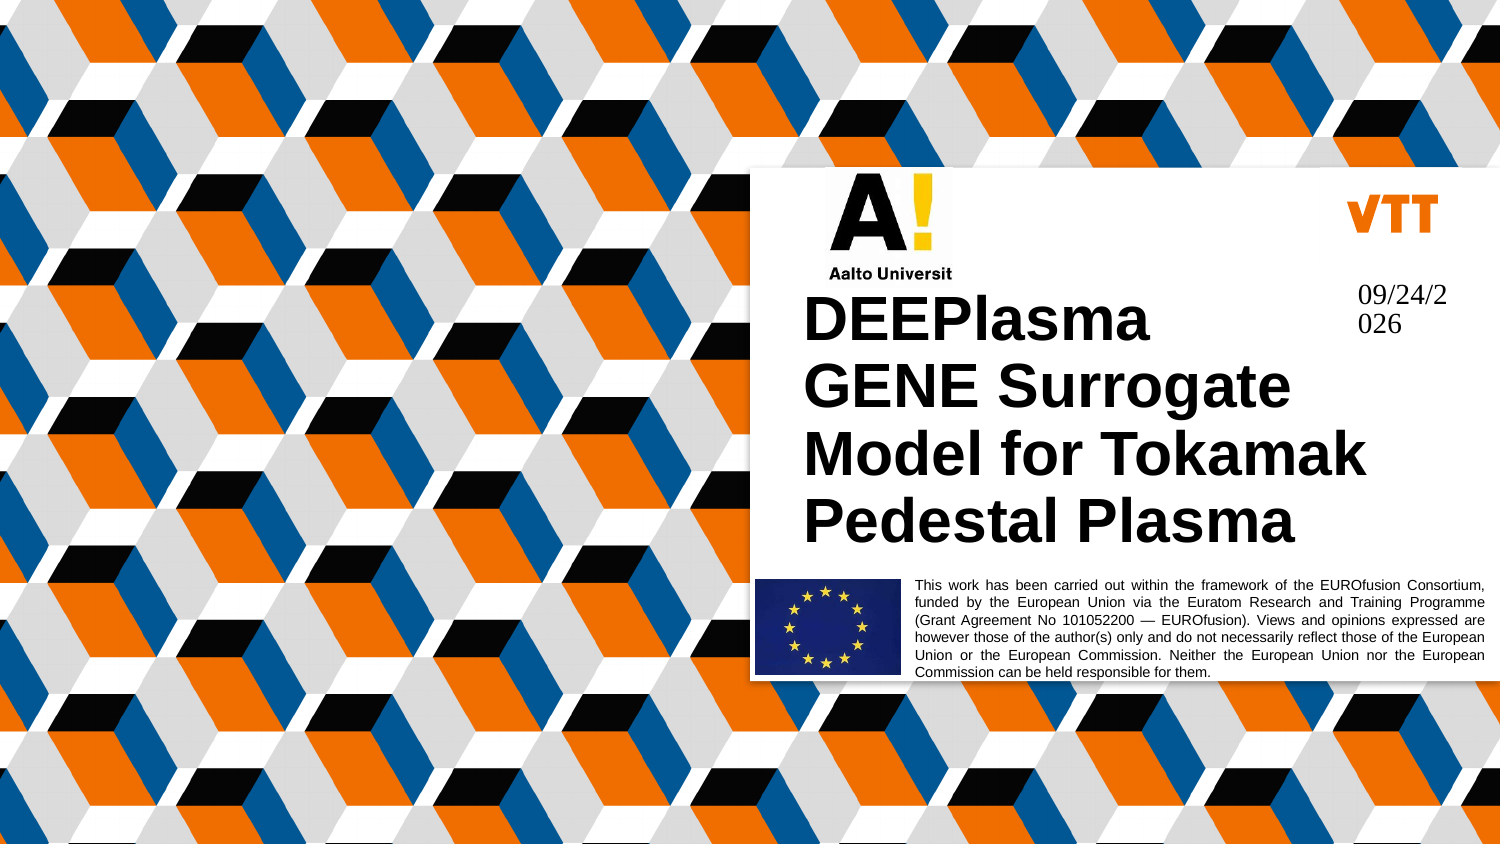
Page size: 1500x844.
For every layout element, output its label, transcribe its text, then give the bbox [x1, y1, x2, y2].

text_box This work has been carried out within the framework of the EUROfusion Consortium, funded by the European Union via the Euratom Research and Training Programme (Grant Agreement No 101052200 — EUROfusion). Views and opinions expressed are however those of the author(s) only and do not necessarily reflect those of the European Union or the European Commission. Neither the European Union nor the European Commission can be held responsible for them. [899, 568, 1500, 687]
picture [755, 579, 901, 675]
picture [0, 0, 1500, 844]
title DEEPlasma GENE Surrogate Model for Tokamak Pedestal Plasma [803, 286, 1462, 551]
